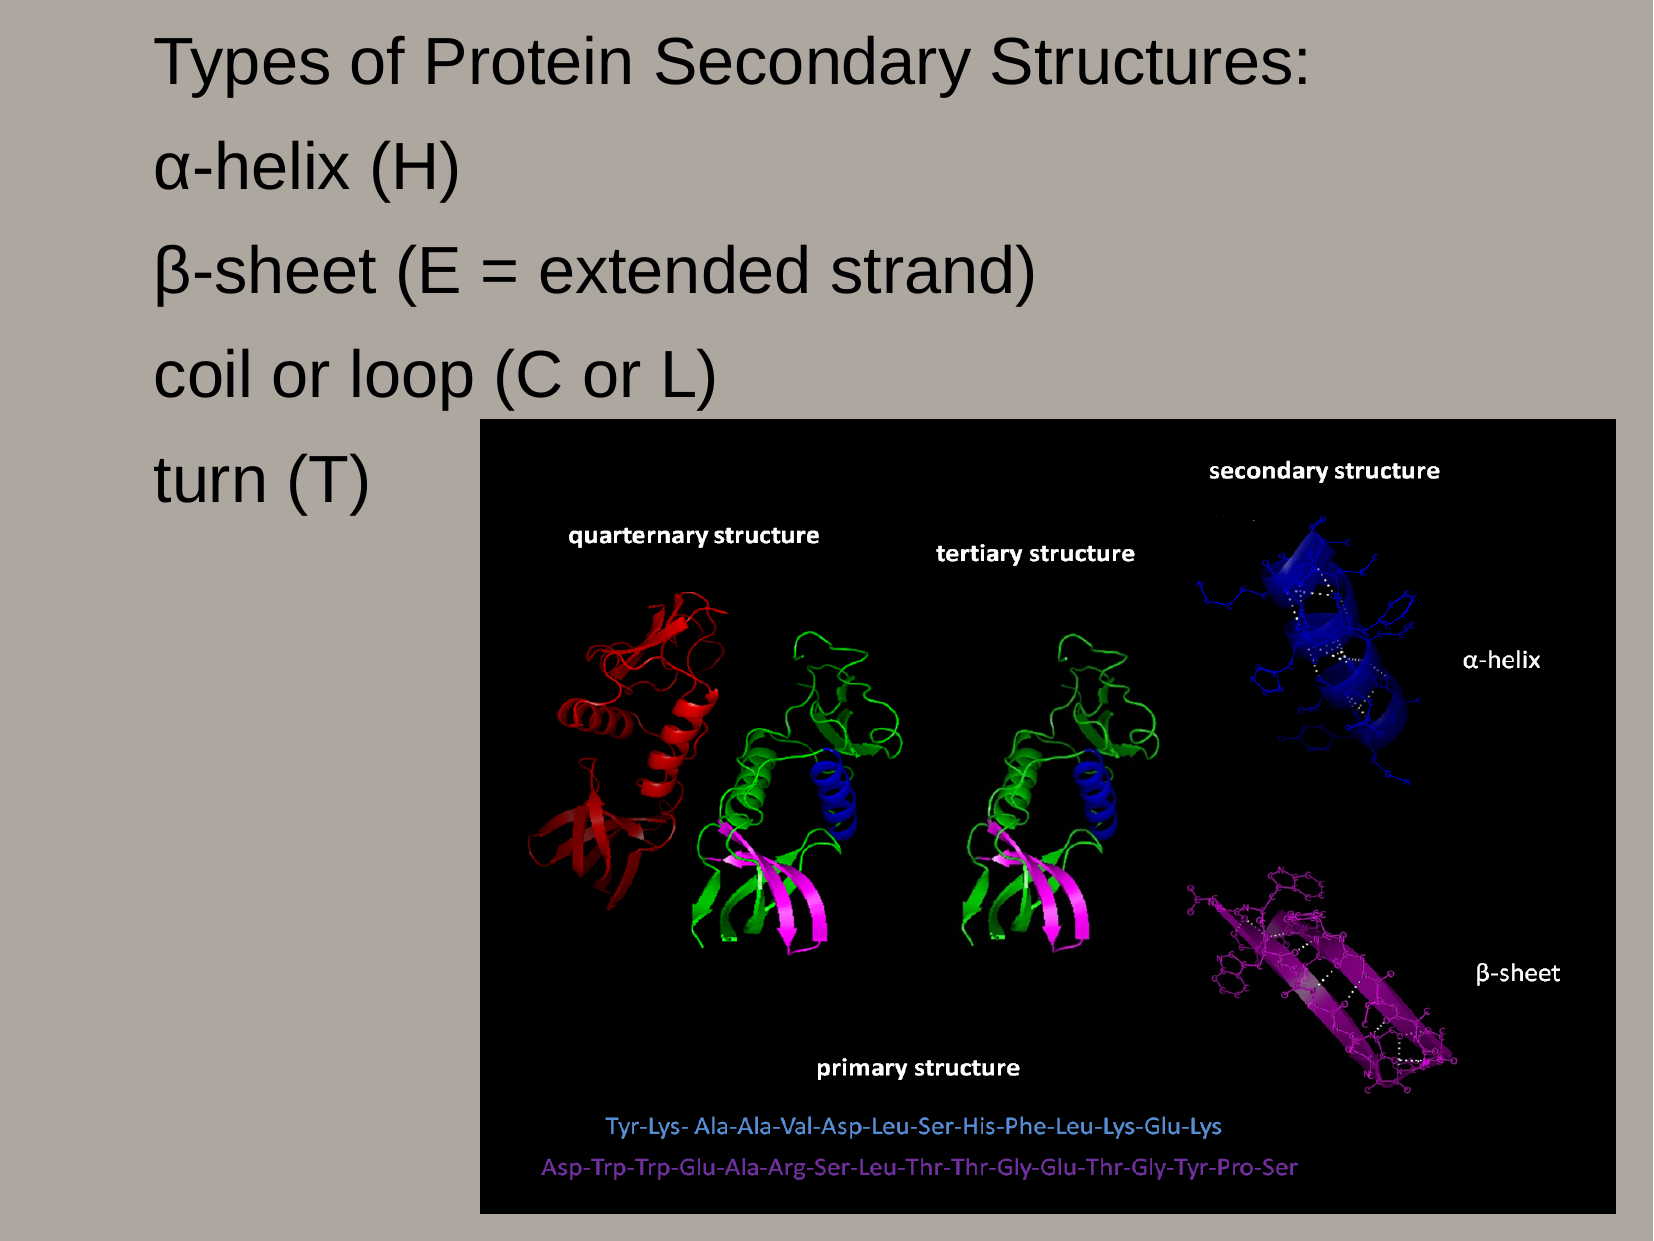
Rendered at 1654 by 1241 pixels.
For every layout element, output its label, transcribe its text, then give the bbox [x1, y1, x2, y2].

list Types of Protein Secondary Structures: α-helix (H) β-sheet (E = extended strand) coil or loop (C or L) turn (T) [82, 24, 1571, 744]
picture [480, 419, 1616, 1214]
